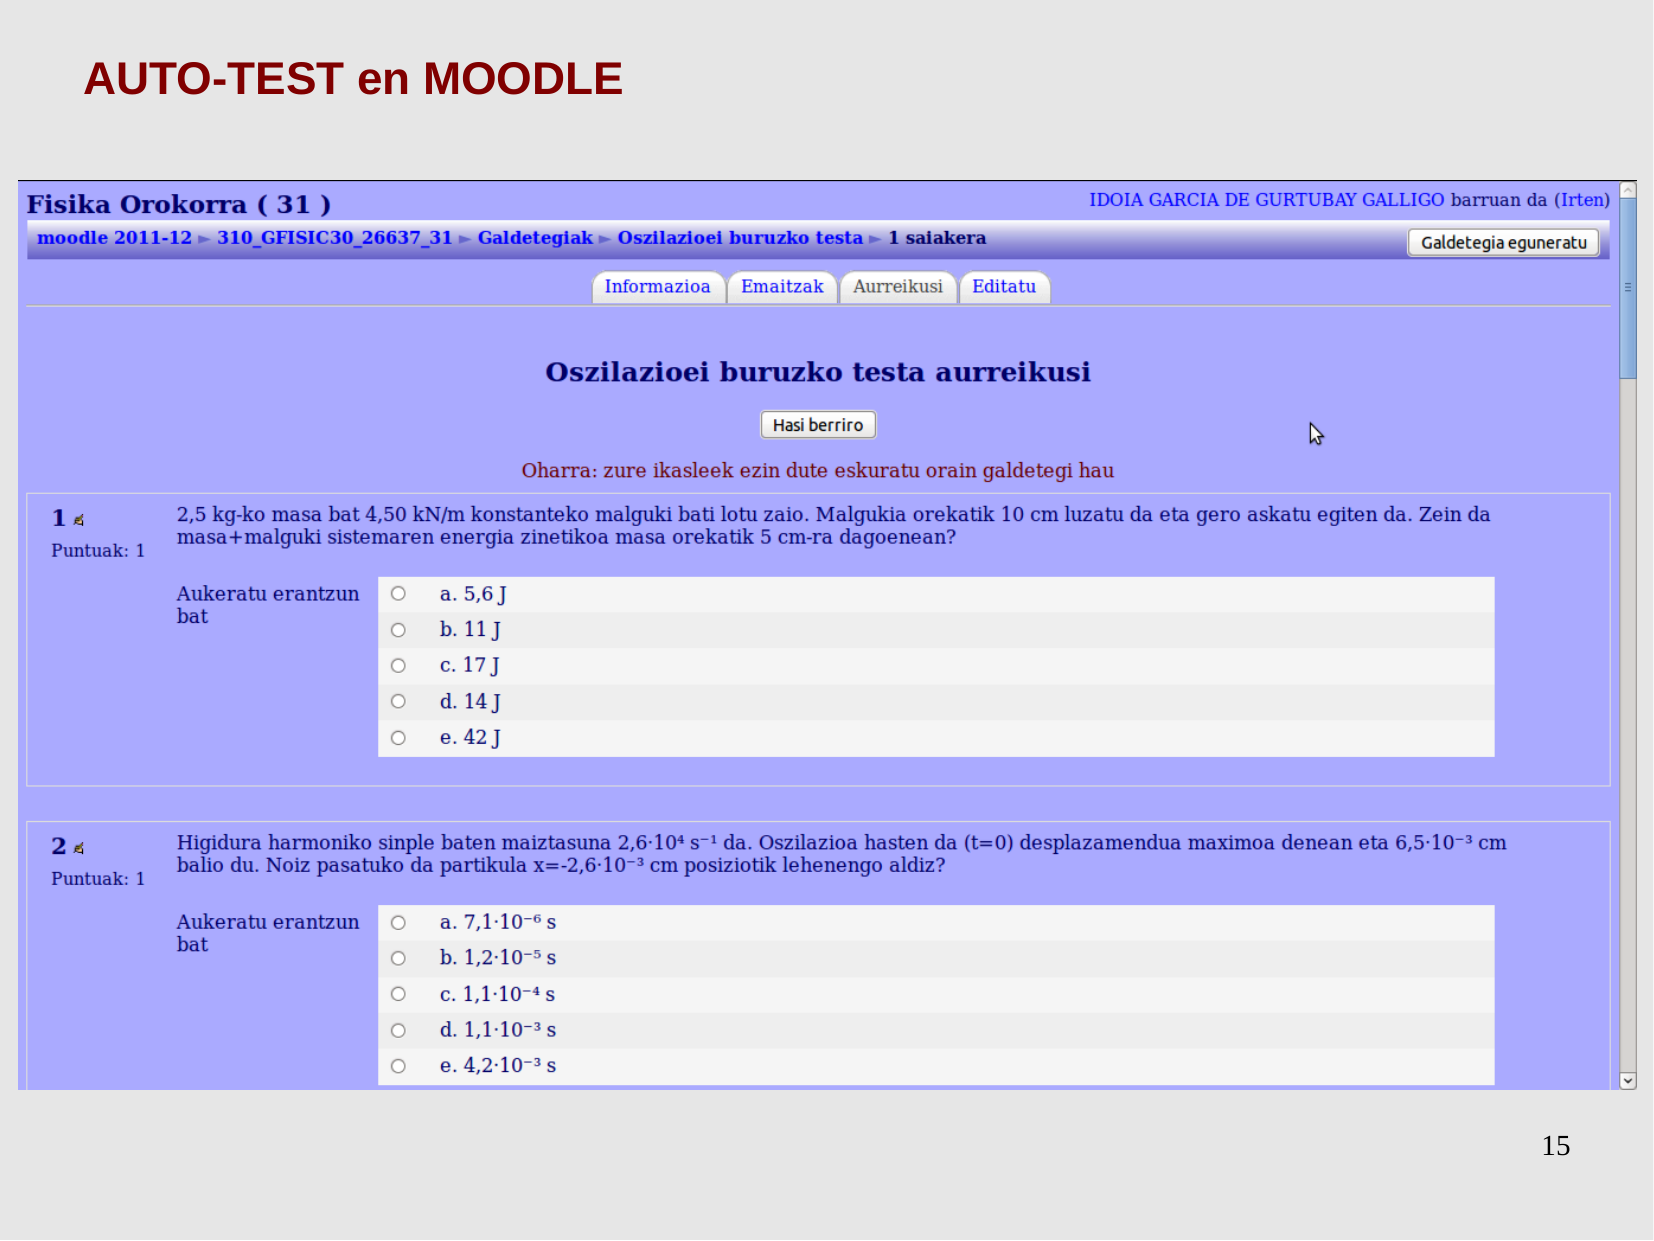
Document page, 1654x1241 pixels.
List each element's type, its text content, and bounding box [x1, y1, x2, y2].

picture [18, 180, 1637, 1090]
text_box AUTO-TEST en MOODLE [69, 45, 1270, 112]
